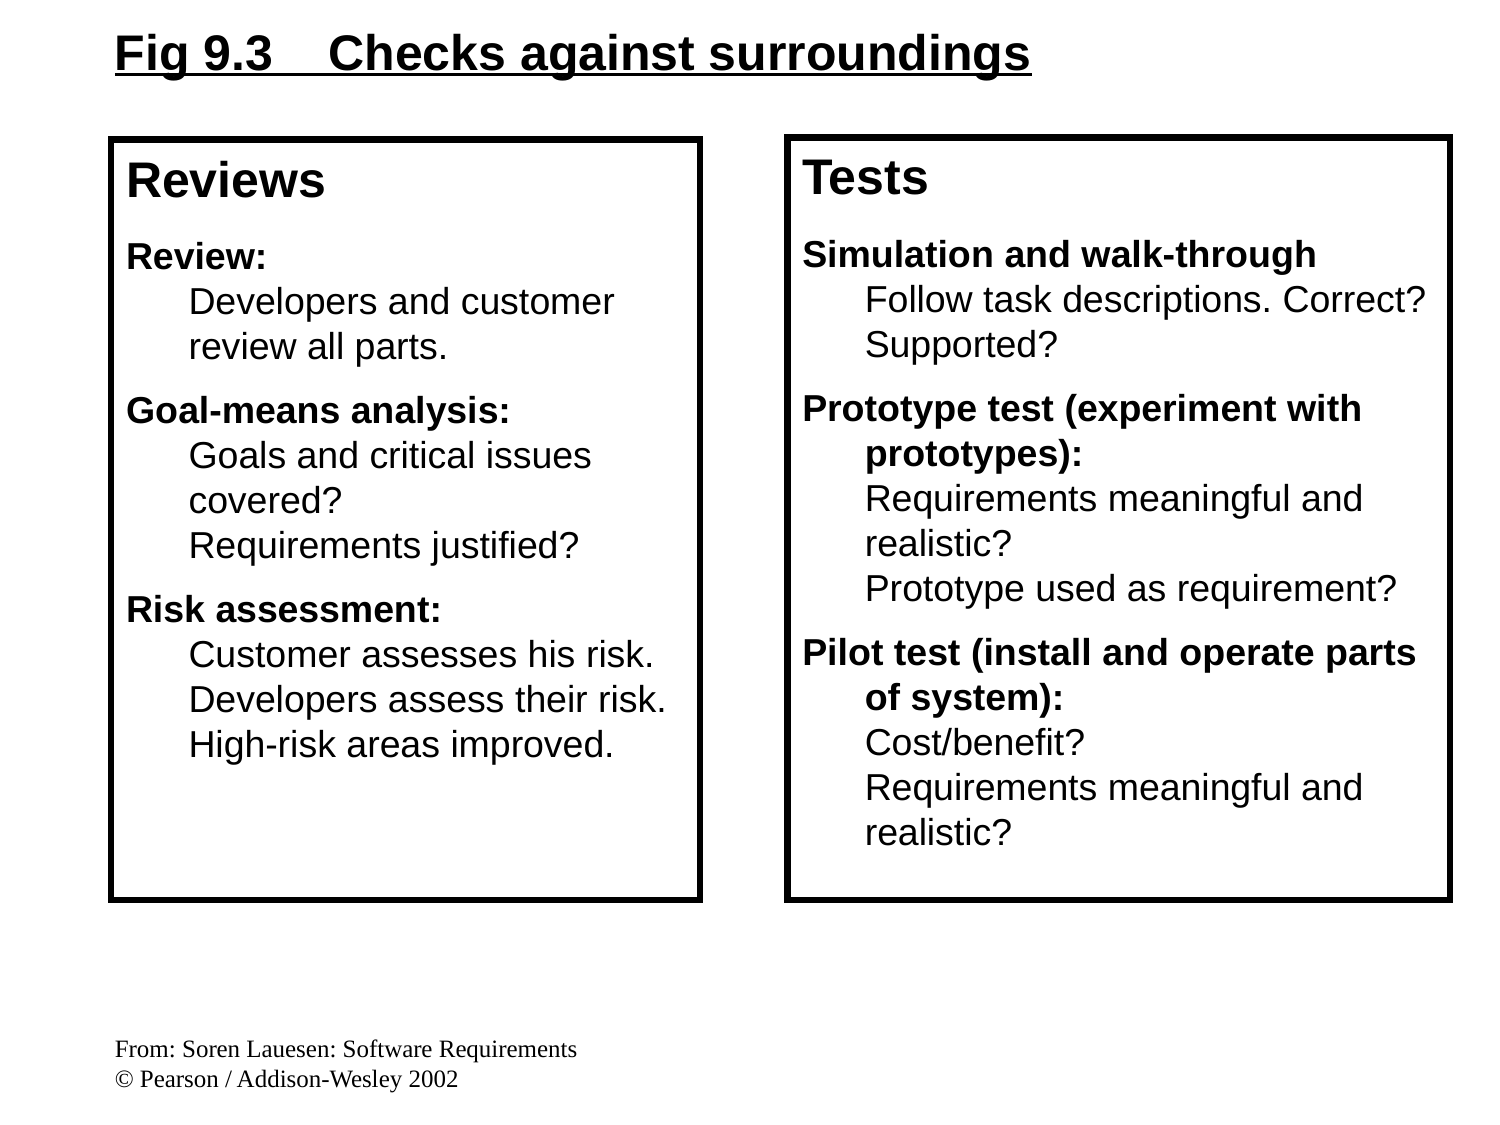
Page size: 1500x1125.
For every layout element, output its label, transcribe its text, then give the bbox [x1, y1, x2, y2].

text_box From: Soren Lauesen: Software Requirements © Pearson / Addison-Wesley 2002 [99, 1025, 613, 1100]
text_box Fig 9.3 Checks against surroundings [99, 12, 1085, 88]
text_box Tests Simulation and walk-through Follow task descriptions. Correct? Supported? Prototype test (experiment with prototypes): Requirements meaningful and realistic? Prototype used as requirement? Pilot test (install and operate parts of system): Cost/benefit? Requirements meaningful and realistic? [787, 137, 1450, 900]
text_box Reviews Review: Developers and customer review all parts. Goal-means analysis: Goals and critical issues covered? Requirements justified? Risk assessment: Customer assesses his risk. Developers assess their risk. High-risk areas improved. [111, 139, 700, 900]
